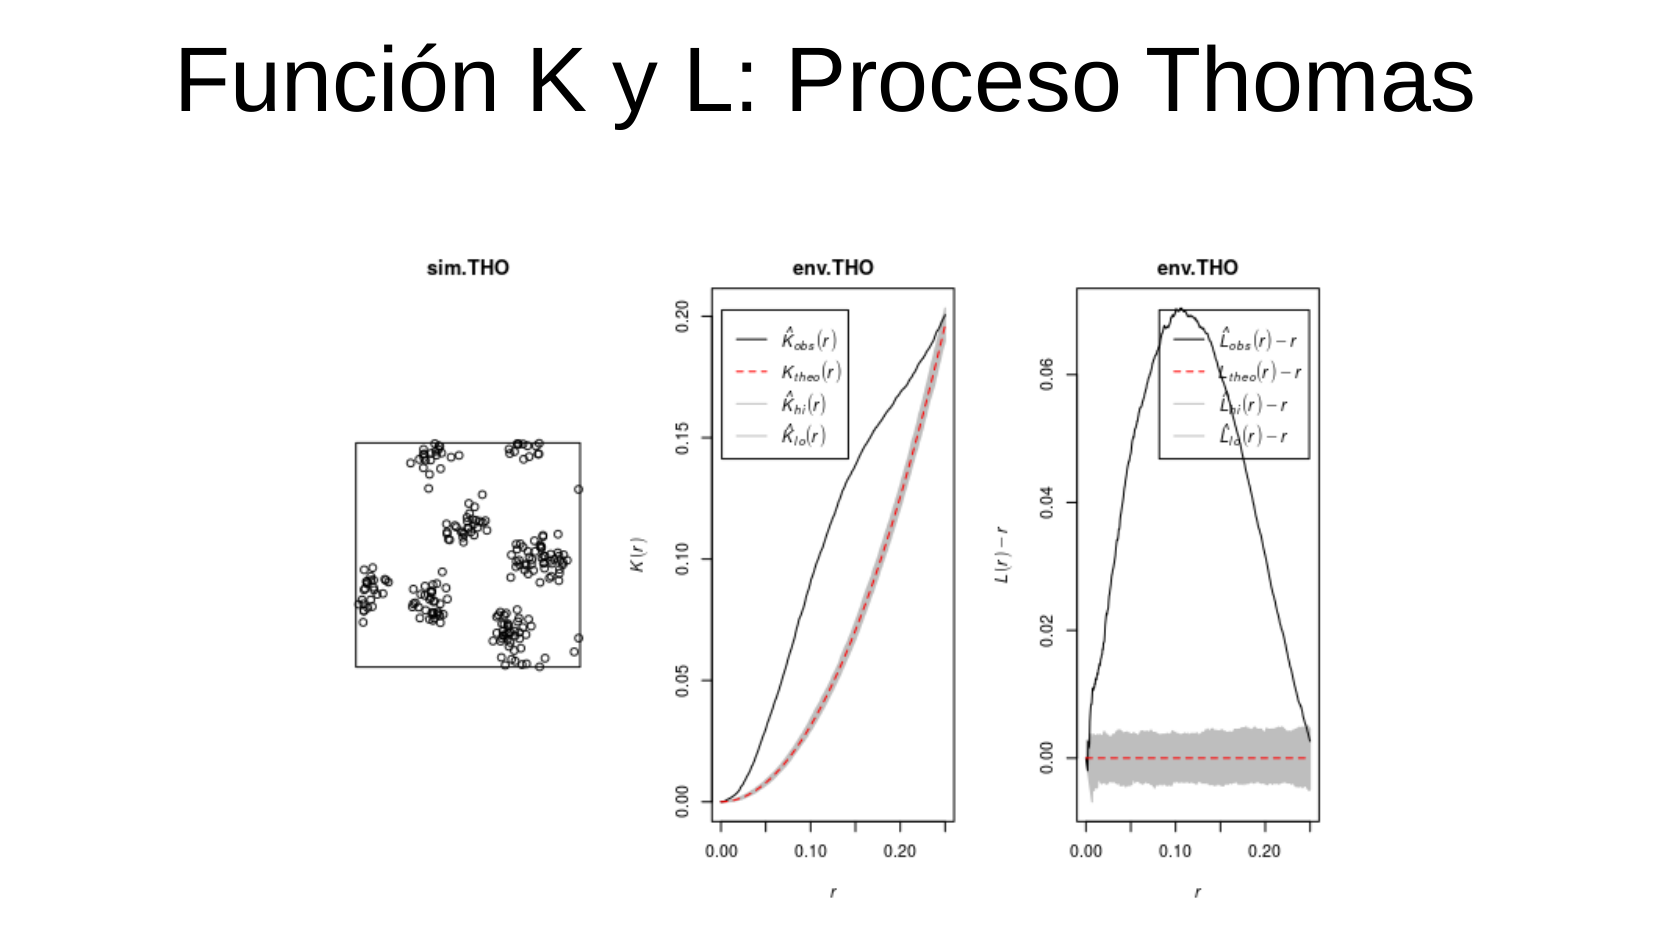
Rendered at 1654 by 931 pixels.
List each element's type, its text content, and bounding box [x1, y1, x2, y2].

title Función K y L: Proceso Thomas [82, 1, 1571, 157]
picture [266, 247, 1361, 923]
